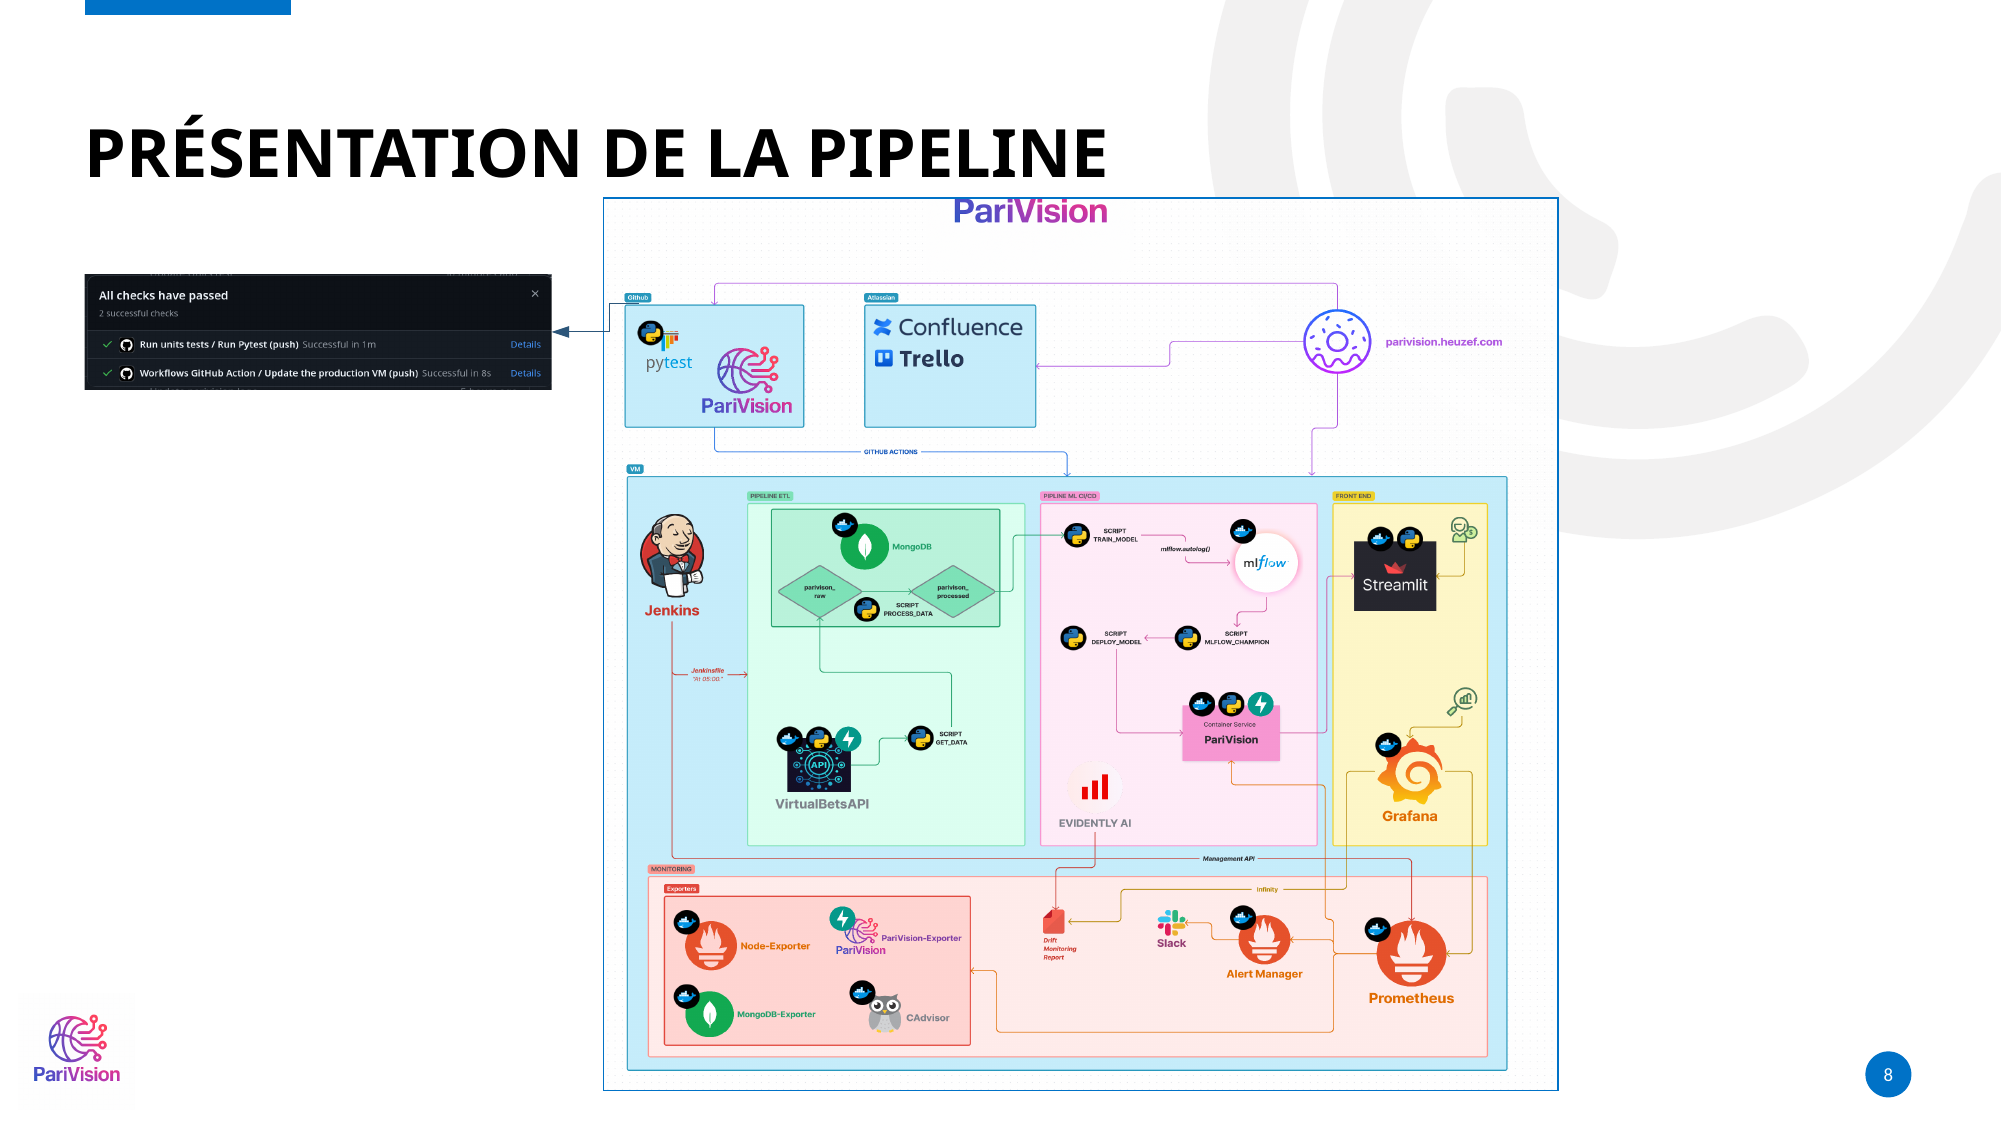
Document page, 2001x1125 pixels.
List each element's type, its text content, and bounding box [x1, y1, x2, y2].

title PrésentaTIOn de La pipeline [84, 40, 1914, 192]
picture [604, 198, 1557, 1090]
picture [84, 274, 552, 390]
text_box 7 [1864, 1059, 1913, 1090]
